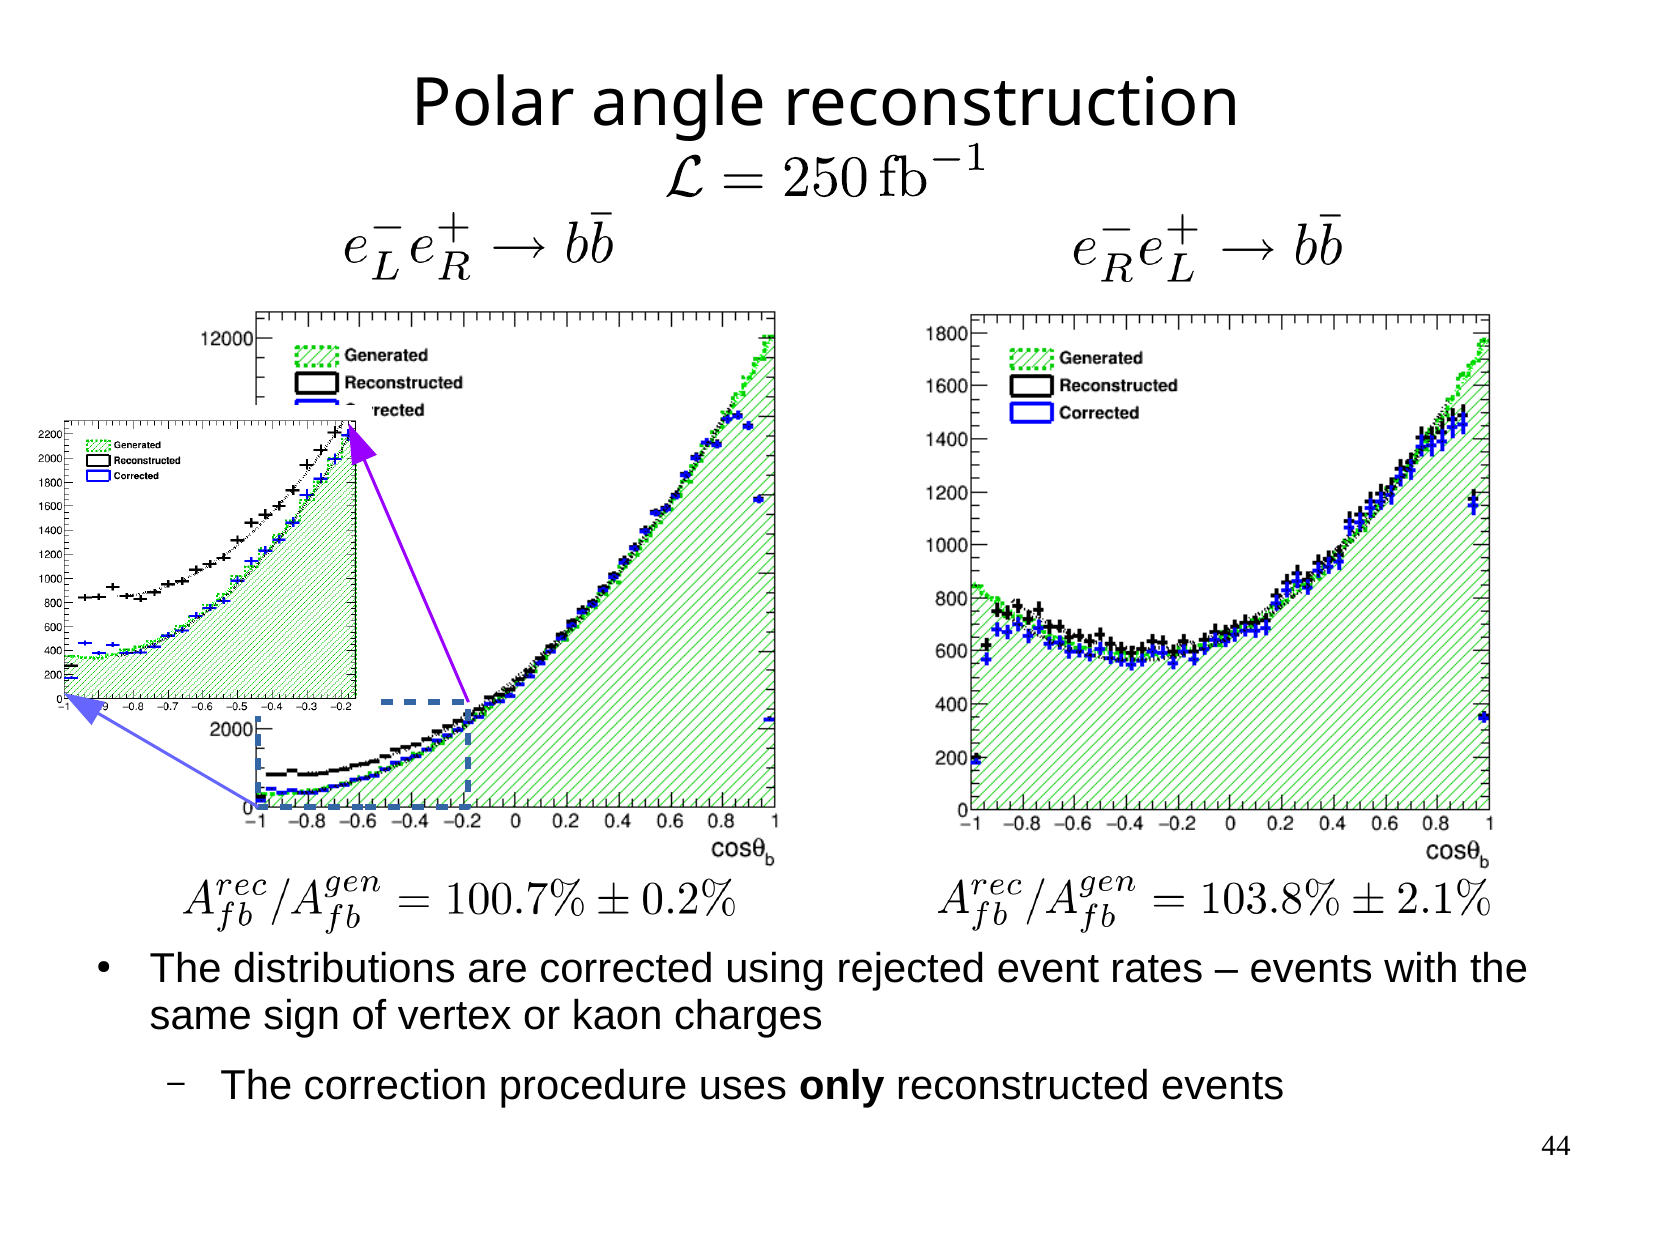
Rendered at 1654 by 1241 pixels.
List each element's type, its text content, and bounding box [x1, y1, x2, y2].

picture [33, 285, 804, 868]
picture [937, 876, 1490, 933]
picture [182, 876, 735, 934]
picture [916, 288, 1519, 870]
picture [344, 212, 613, 281]
picture [1073, 214, 1342, 282]
text_box [664, 142, 988, 198]
list The distributions are corrected using rejected event rates – events with the same sign of vertex or kaon charges The correction procedure uses only reconstructed events [78, 945, 1571, 1239]
title Polar angle reconstruction [82, 49, 1571, 151]
